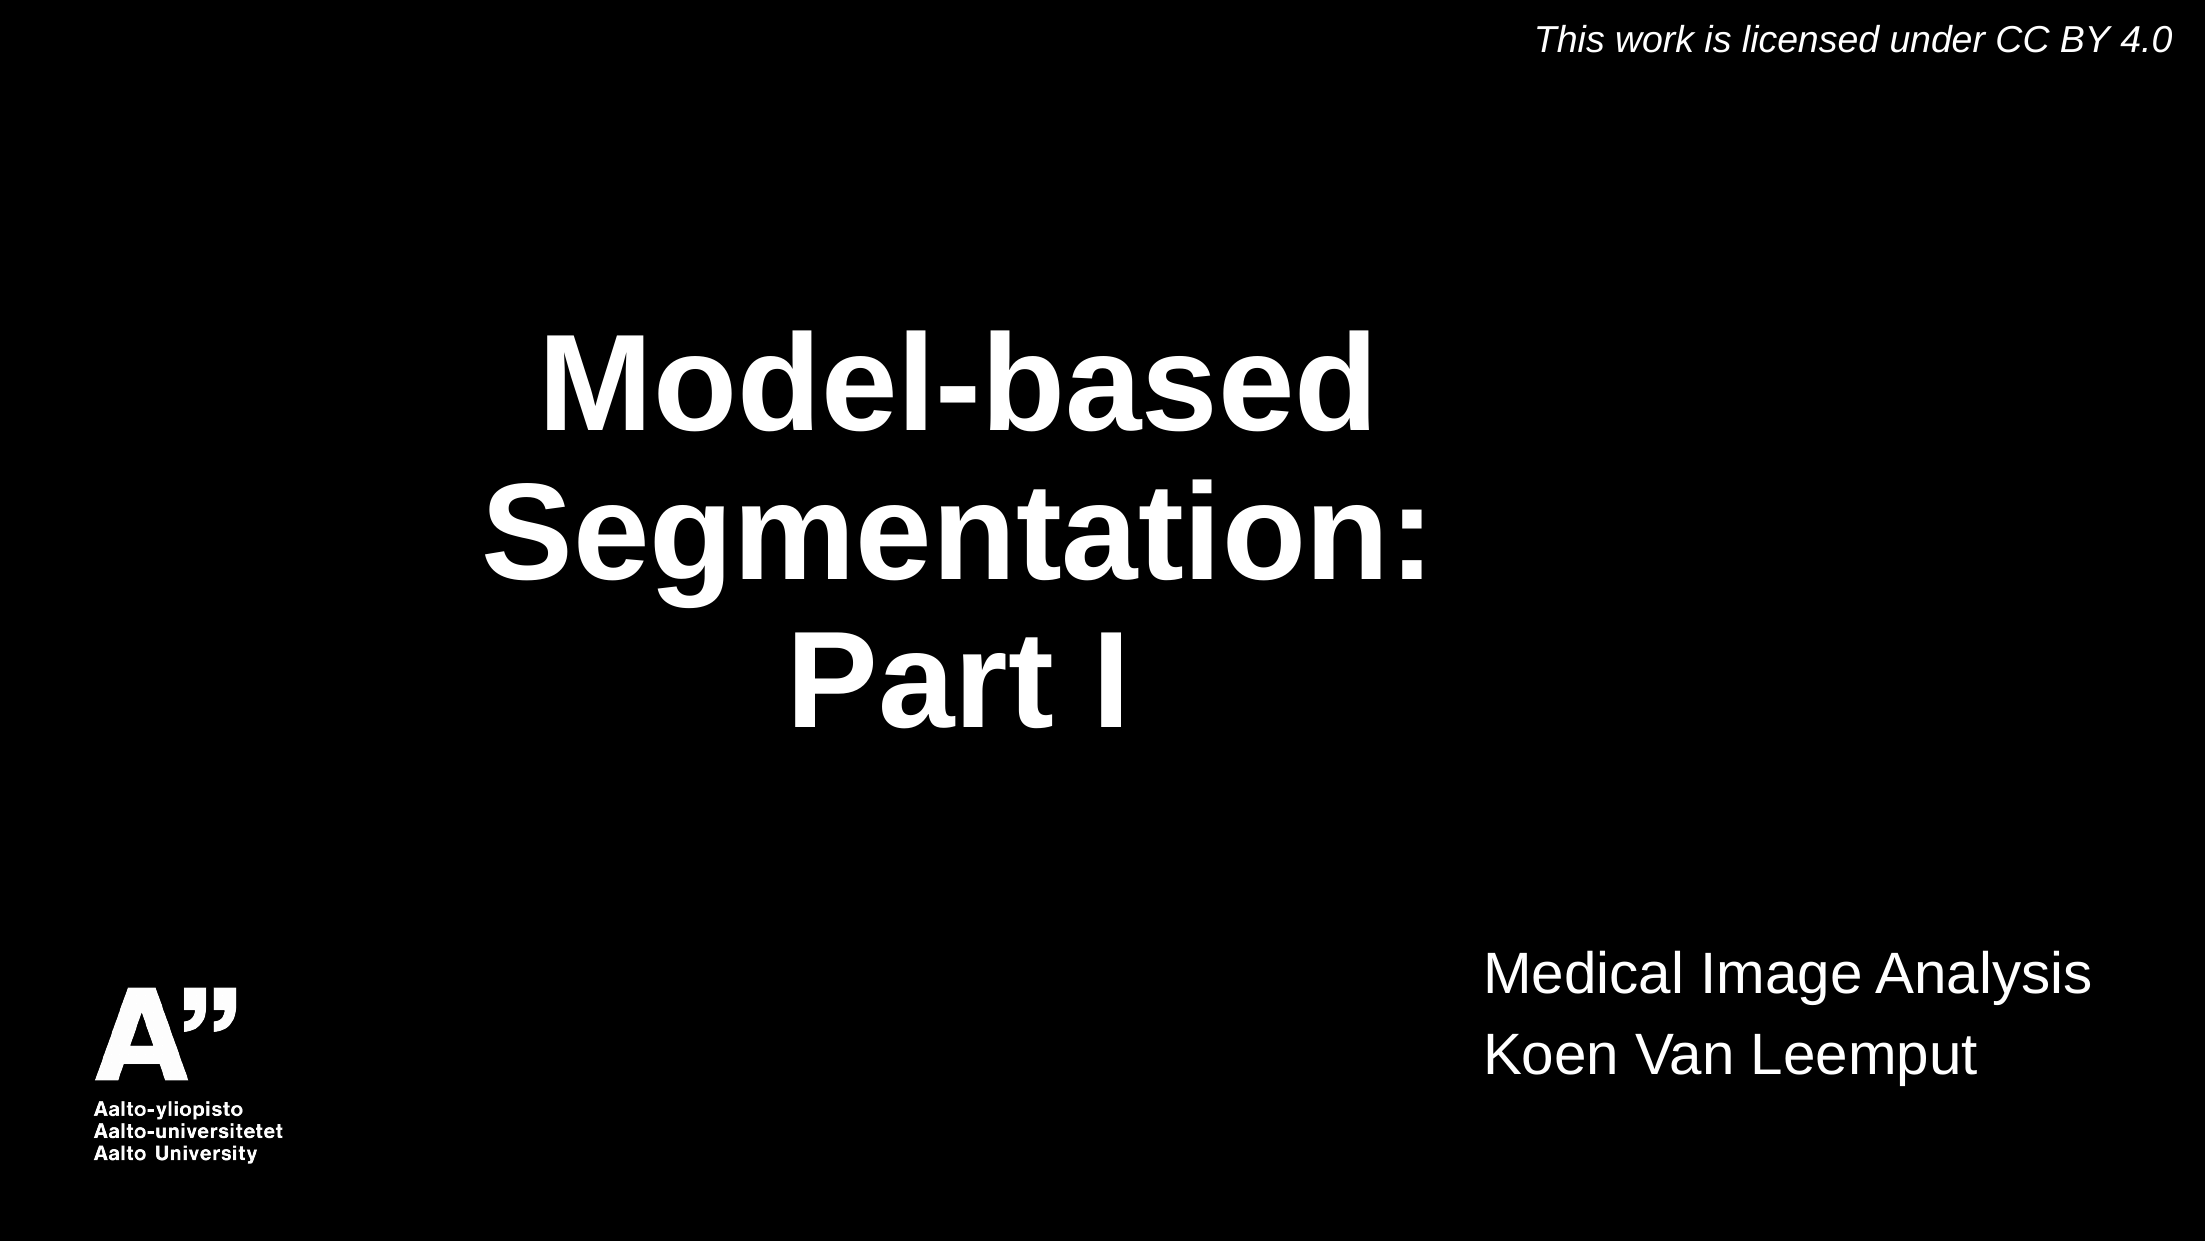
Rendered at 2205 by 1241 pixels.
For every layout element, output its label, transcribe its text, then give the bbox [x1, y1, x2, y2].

picture [0, 894, 376, 1241]
list Medical Image Analysis [1468, 935, 2205, 984]
list Model-based Segmentation: Part I [307, 655, 1611, 765]
list Koen Van Leemput [1468, 1016, 2205, 1065]
text_box This work is licensed under CC BY 4.0 [1518, 0, 2199, 95]
